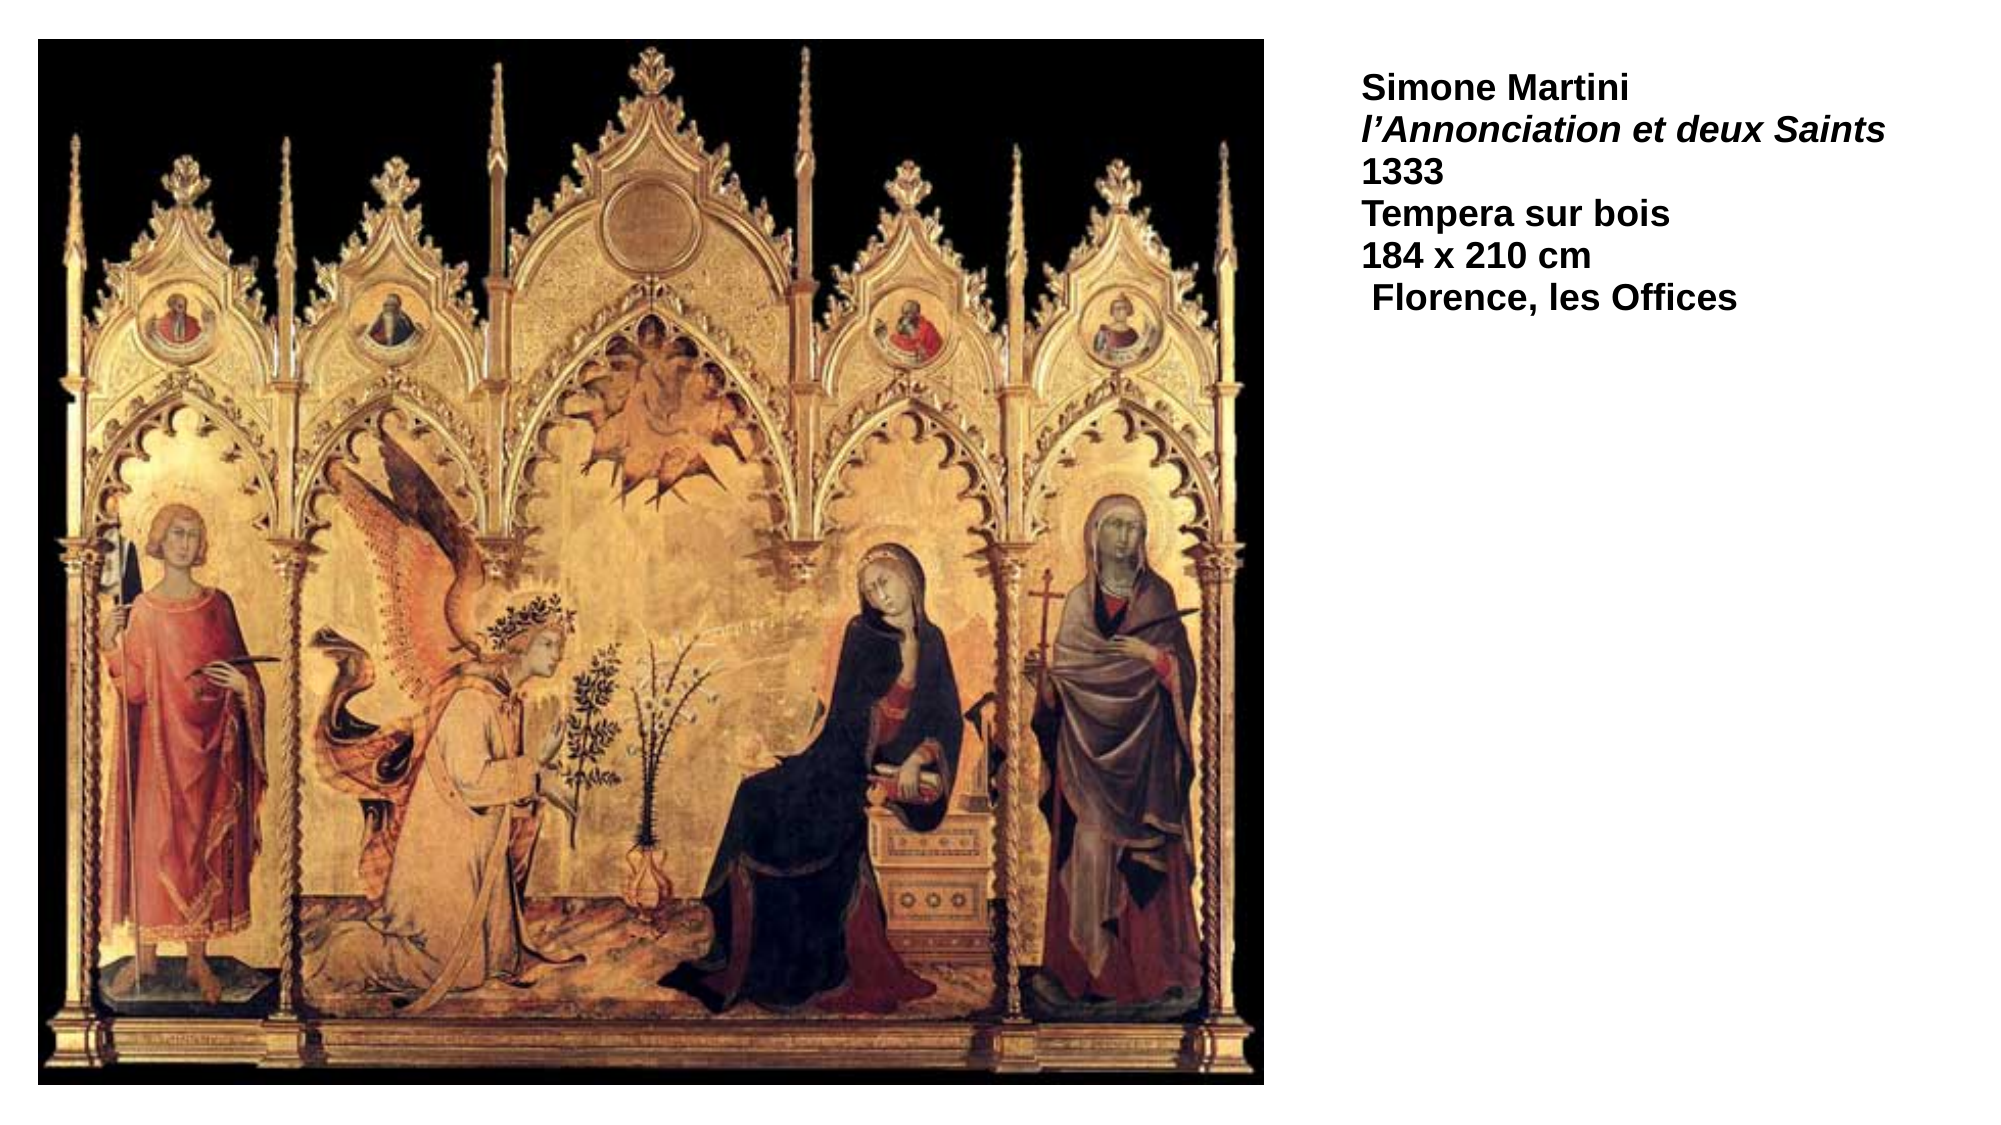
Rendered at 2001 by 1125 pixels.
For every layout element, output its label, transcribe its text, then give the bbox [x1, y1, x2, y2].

picture [38, 39, 1264, 1085]
text_box Simone Martini l’Annonciation et deux Saints 1333 Tempera sur bois 184 x 210 cm Florence, les Offices [1346, 59, 1914, 326]
